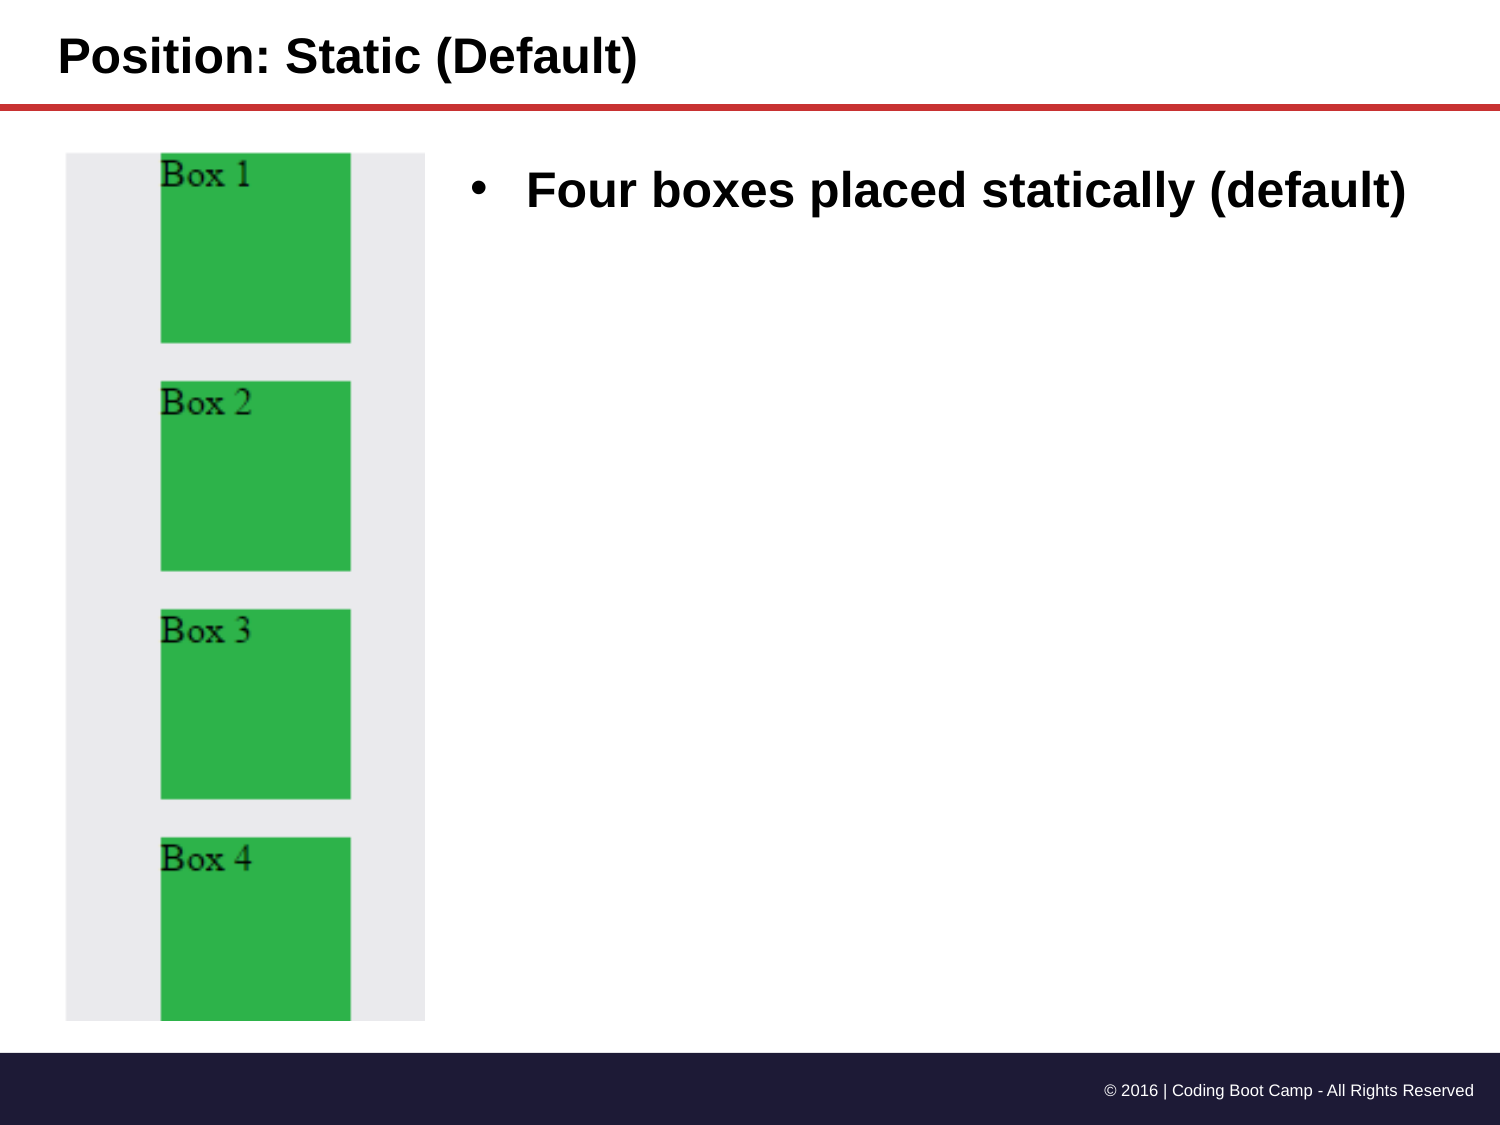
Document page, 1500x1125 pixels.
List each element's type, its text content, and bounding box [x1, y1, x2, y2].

picture [50, 149, 425, 1022]
text_box Four boxes placed statically (default) [462, 149, 1475, 225]
text_box Position: Static (Default) [50, 16, 913, 91]
